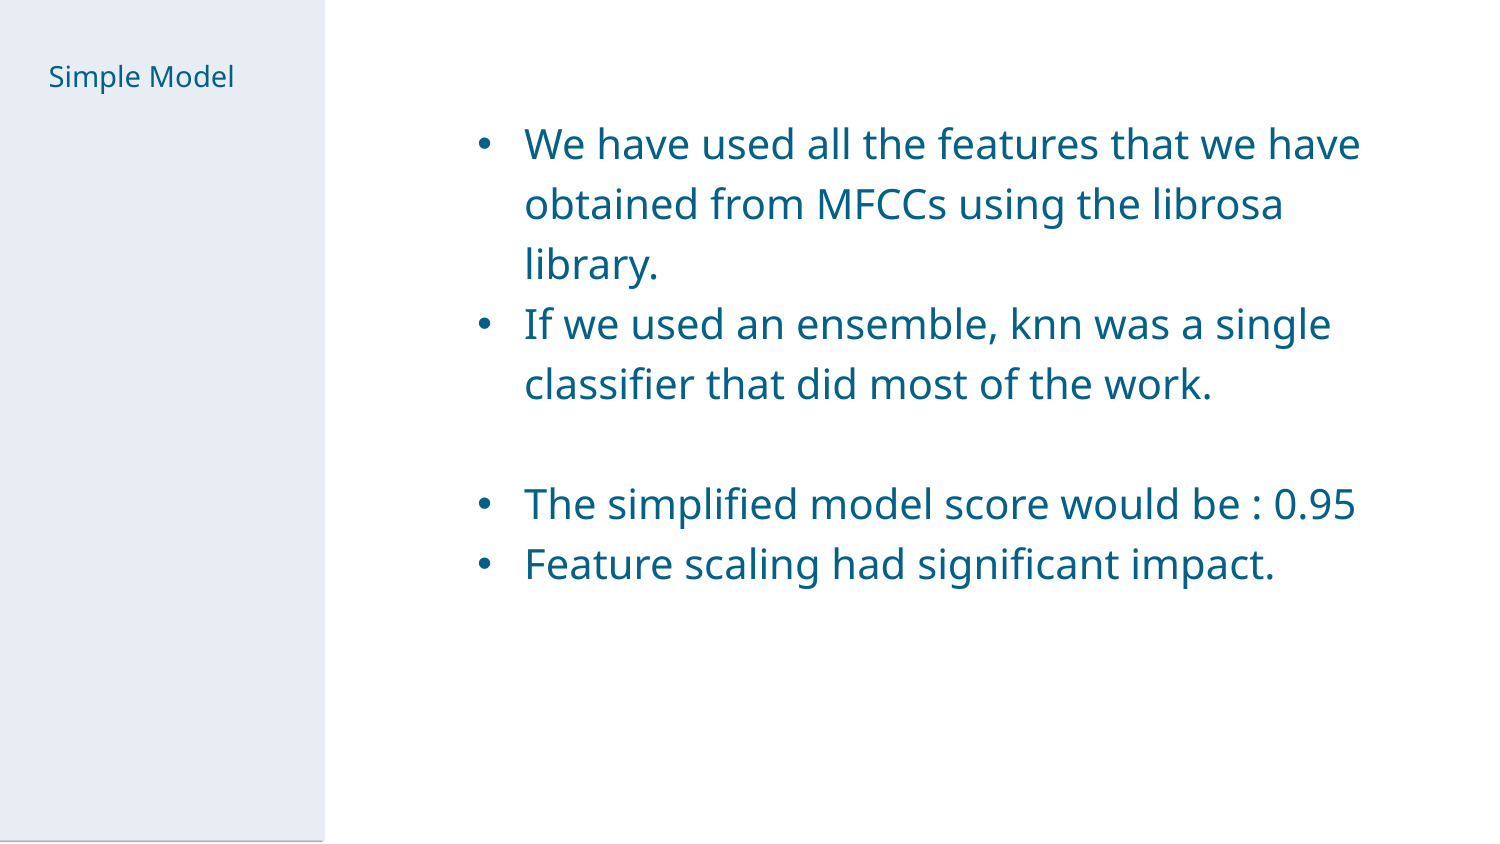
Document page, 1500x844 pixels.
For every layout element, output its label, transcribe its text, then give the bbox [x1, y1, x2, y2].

text_box [0, 0, 325, 841]
text_box We have used all the features that we have obtained from MFCCs using the librosa library. If we used an ensemble, knn was a single classifier that did most of the work. The simplified model score would be : 0.95 Feature scaling had significant impact. [462, 50, 1438, 596]
text_box Simple Model [33, 50, 292, 136]
